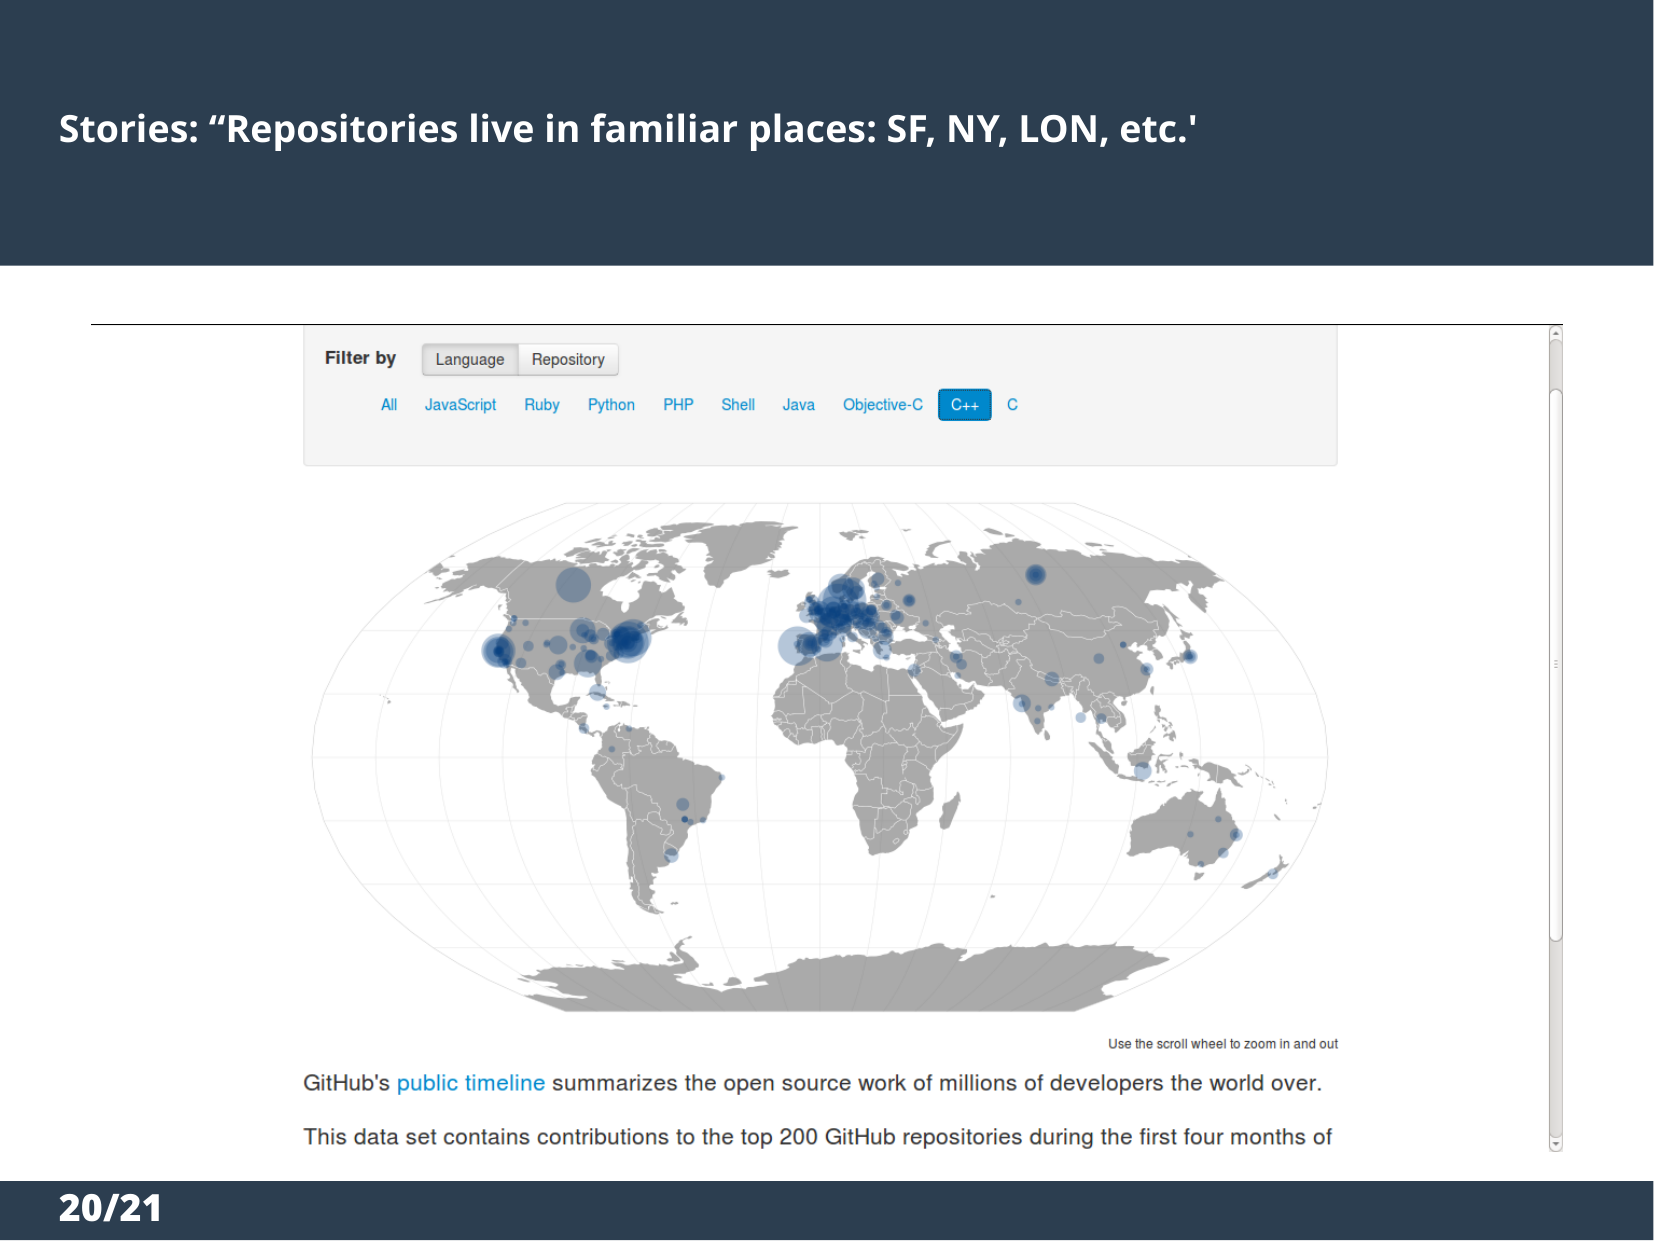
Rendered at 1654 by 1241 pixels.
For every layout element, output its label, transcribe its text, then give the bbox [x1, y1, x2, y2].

title Stories: “Repositories live in familiar places: SF, NY, LON, etc.' [59, 49, 1595, 207]
picture [91, 324, 1563, 1152]
